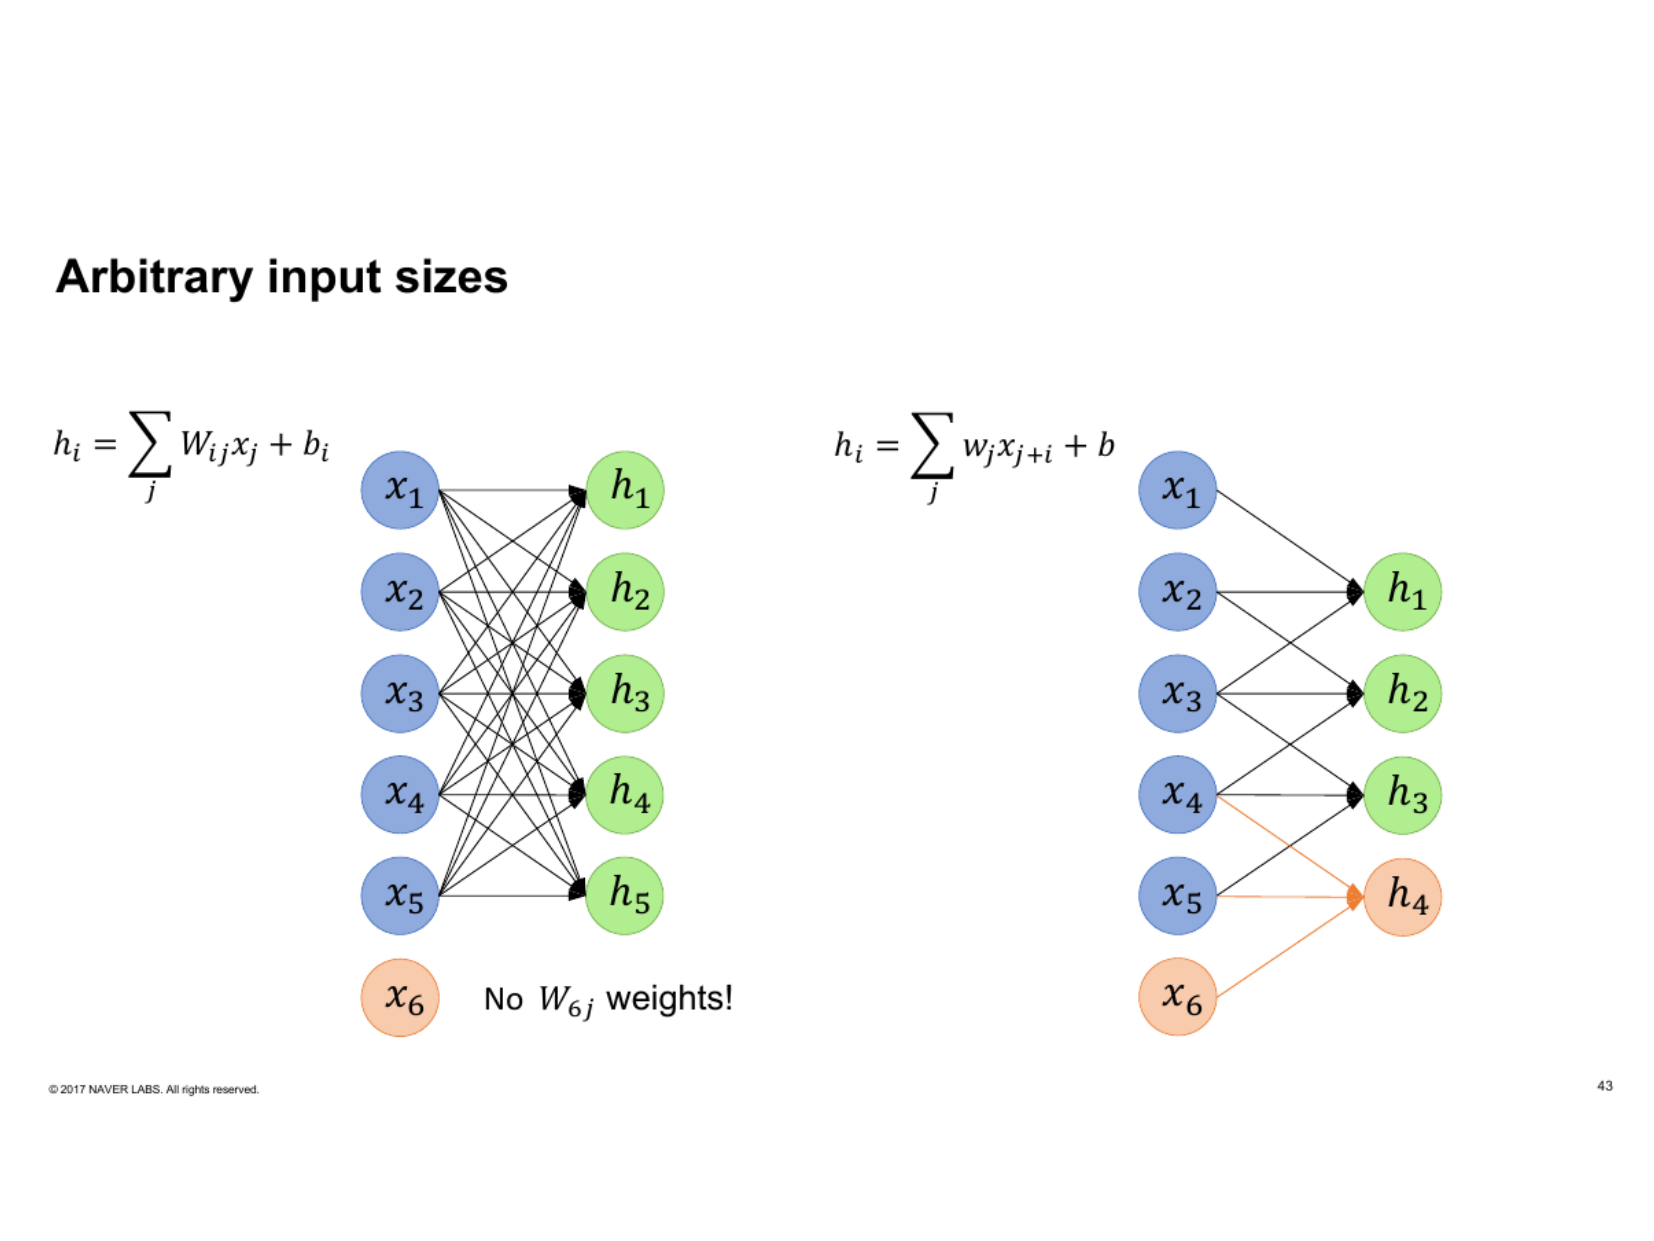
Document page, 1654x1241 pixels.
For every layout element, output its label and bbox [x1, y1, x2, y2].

picture [2, 210, 1654, 1132]
